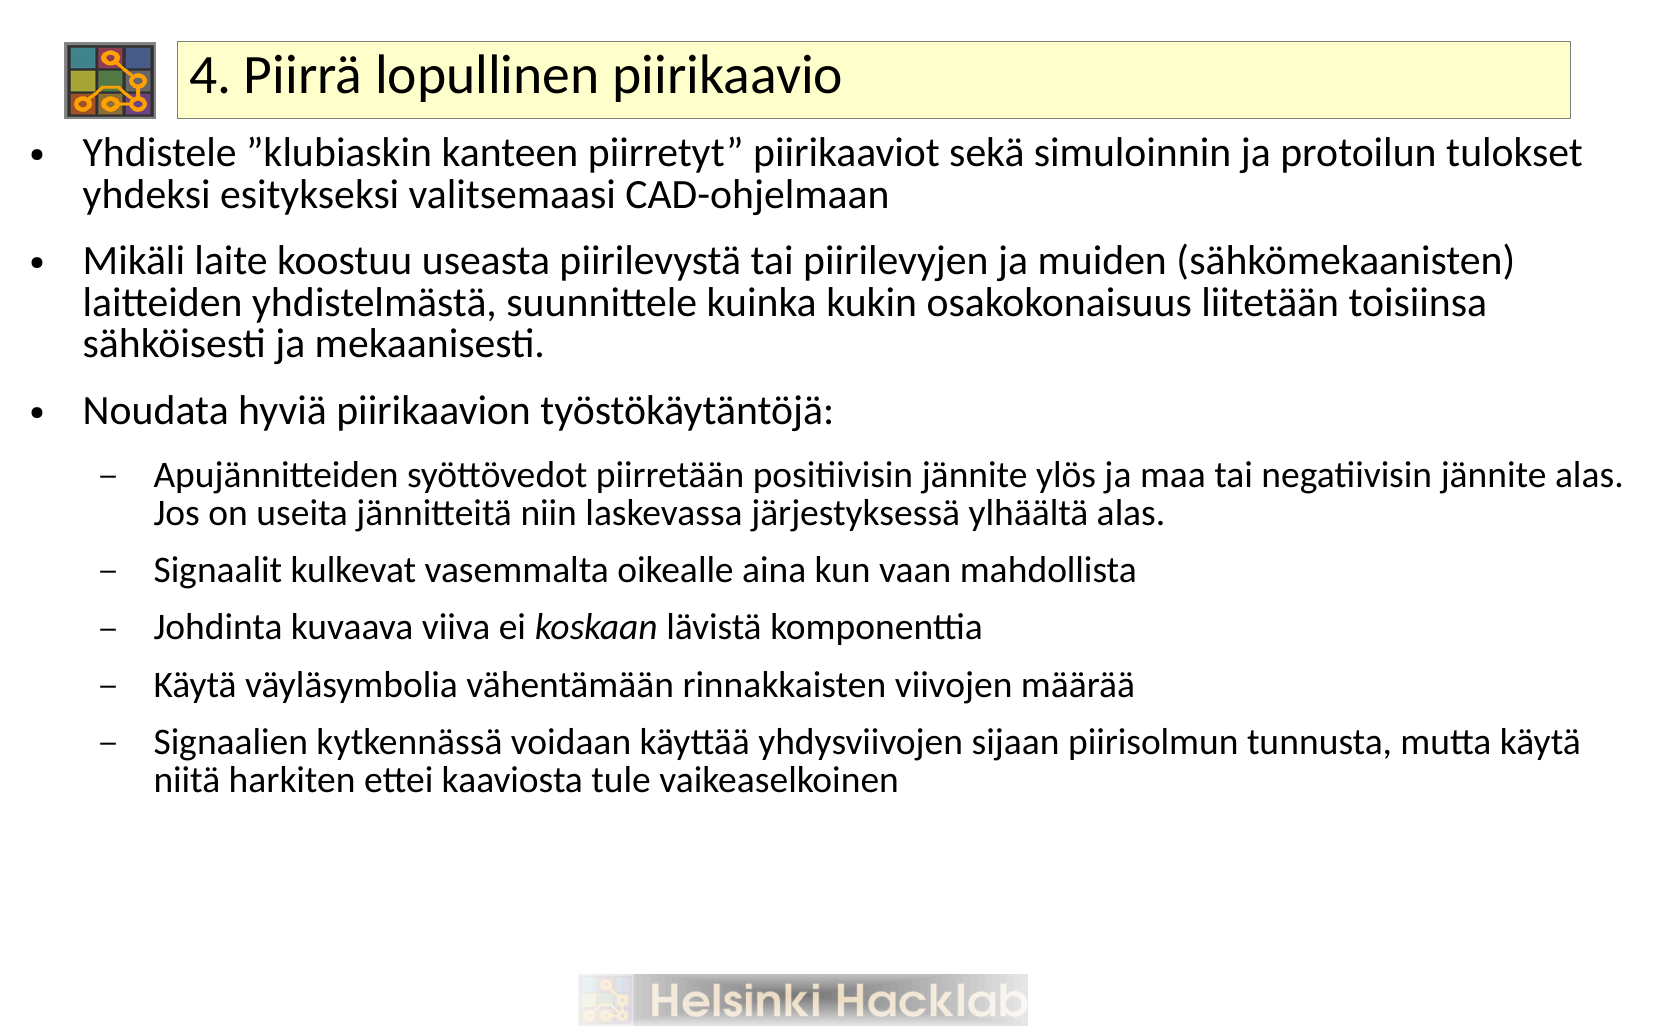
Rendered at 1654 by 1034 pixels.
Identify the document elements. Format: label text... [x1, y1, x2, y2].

list Yhdistele ”klubiaskin kanteen piirretyt” piirikaaviot sekä simuloinnin ja protoilun tulokset yhdeksi esitykseksi valitsemaasi CAD-ohjelmaan Mikäli laite koostuu useasta piirilevystä tai piirilevyjen ja muiden (sähkömekaanisten) laitteiden yhdistelmästä, suunnittele kuinka kukin osakokonaisuus liitetään toisiinsa sähköisesti ja mekaanisesti. Noudata hyviä piirikaavion työstökäytäntöjä: Apujännitteiden syöttövedot piirretään positiivisin jännite ylös ja maa tai negatiivisin jännite alas. Jos on useita jännitteitä niin laskevassa järjestyksessä ylhäältä alas. Signaalit kulkevat vasemmalta oikealle aina kun vaan mahdollista Johdinta kuvaava viiva ei koskaan lävistä komponenttia Käytä väyläsymbolia vähentämään rinnakkaisten viivojen määrää Signaalien kytkennässä voidaan käyttää yhdysviivojen sijaan piirisolmun tunnusta, mutta käytä niitä harkiten ettei kaaviosta tule vaikeaselkoinen [11, 135, 1630, 934]
title 4. Piirrä lopullinen piirikaavio [177, 41, 1571, 119]
picture [64, 42, 156, 119]
